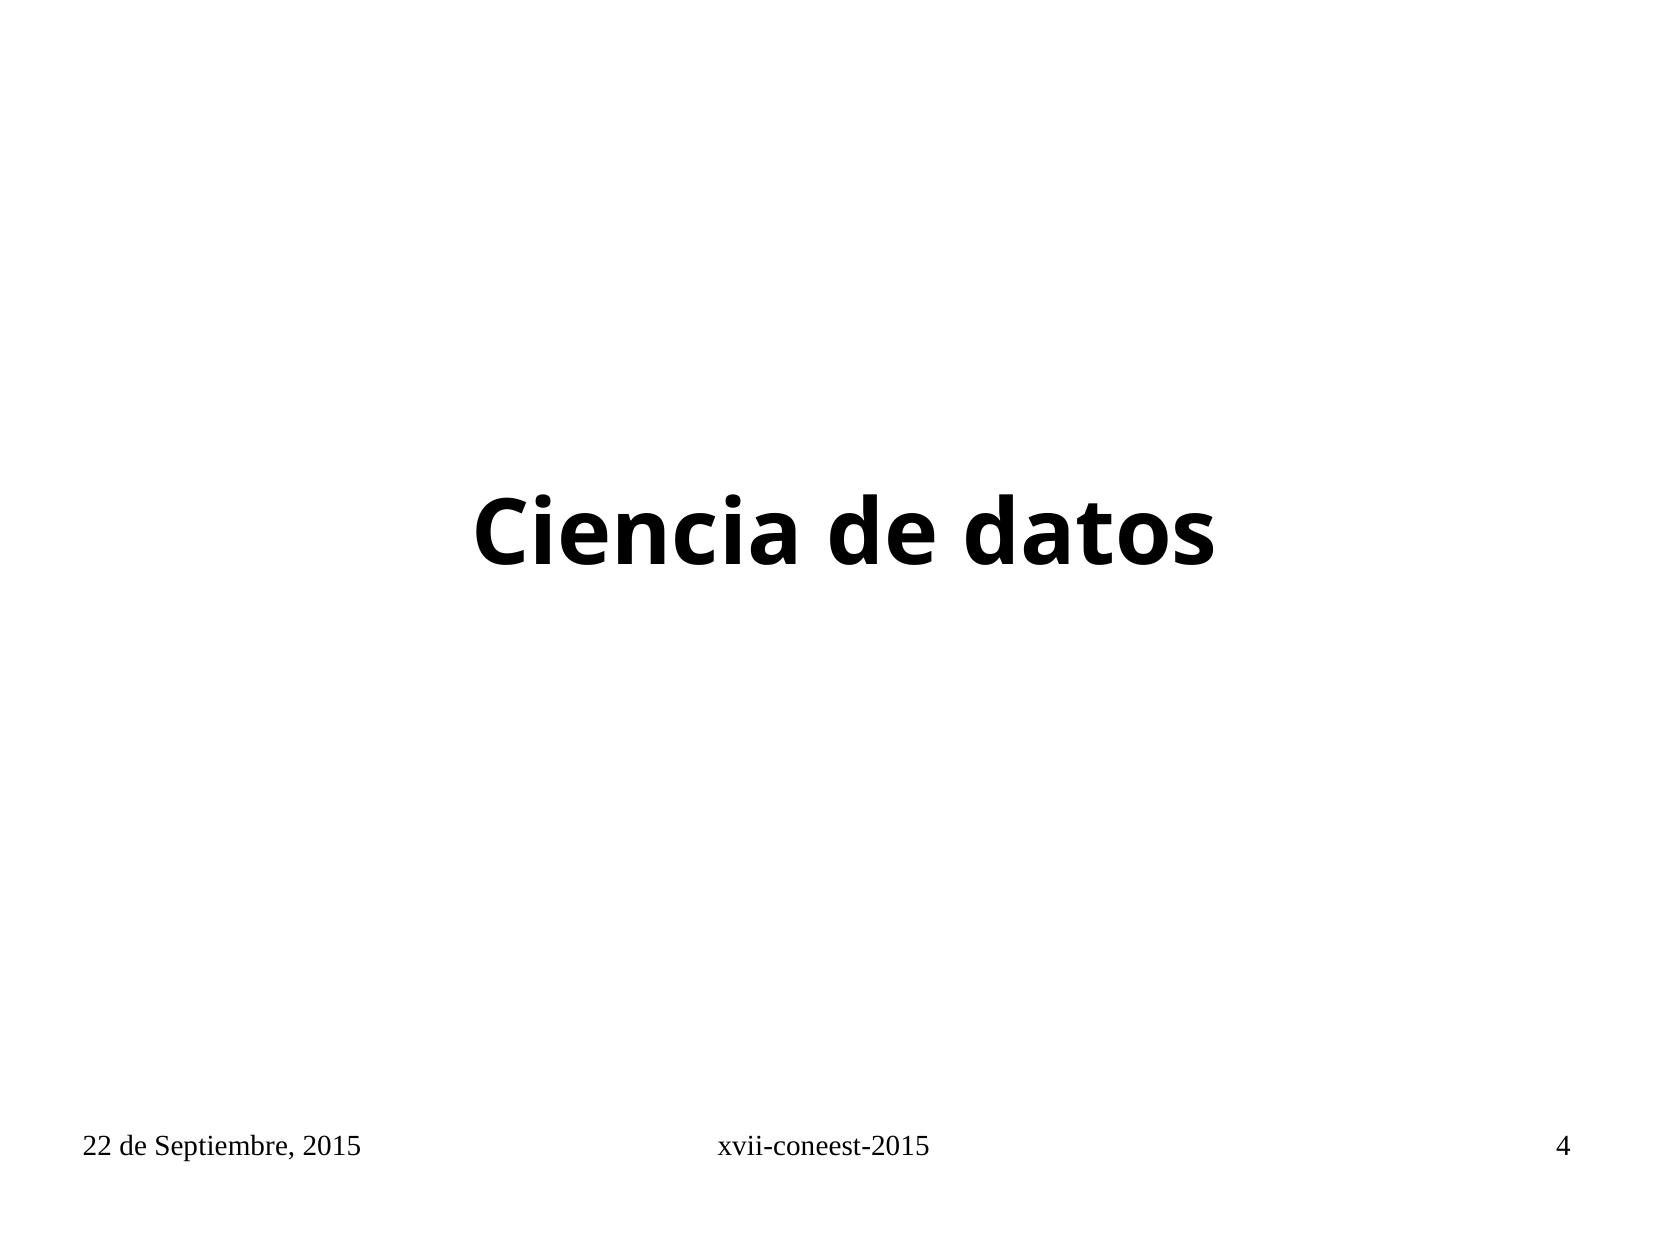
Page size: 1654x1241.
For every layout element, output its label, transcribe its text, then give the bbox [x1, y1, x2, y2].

subtitle Ciencia de datos [82, 49, 1571, 1010]
